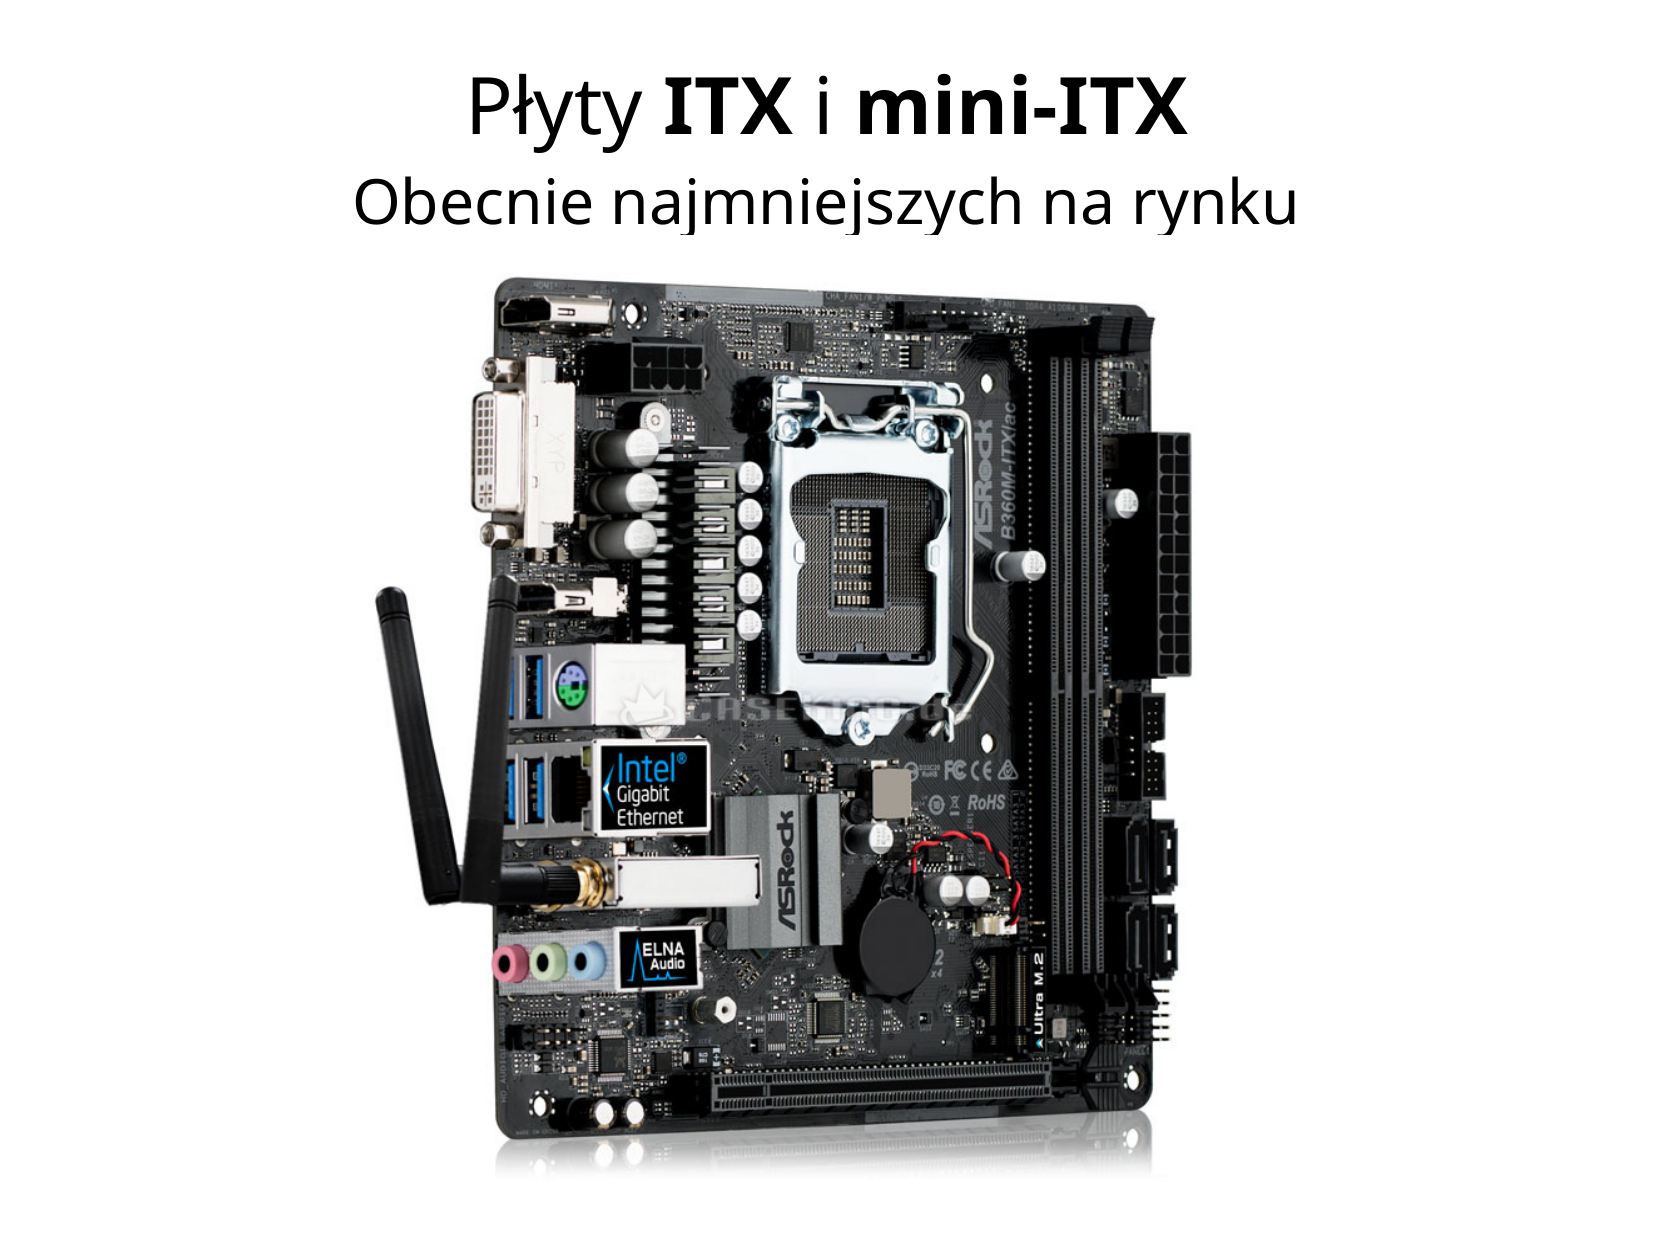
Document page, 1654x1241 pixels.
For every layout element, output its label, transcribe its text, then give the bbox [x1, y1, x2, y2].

subtitle Płyty ITX i mini-ITX Obecnie najmniejszych na rynku [82, 49, 1571, 1109]
picture [295, 235, 1297, 1182]
